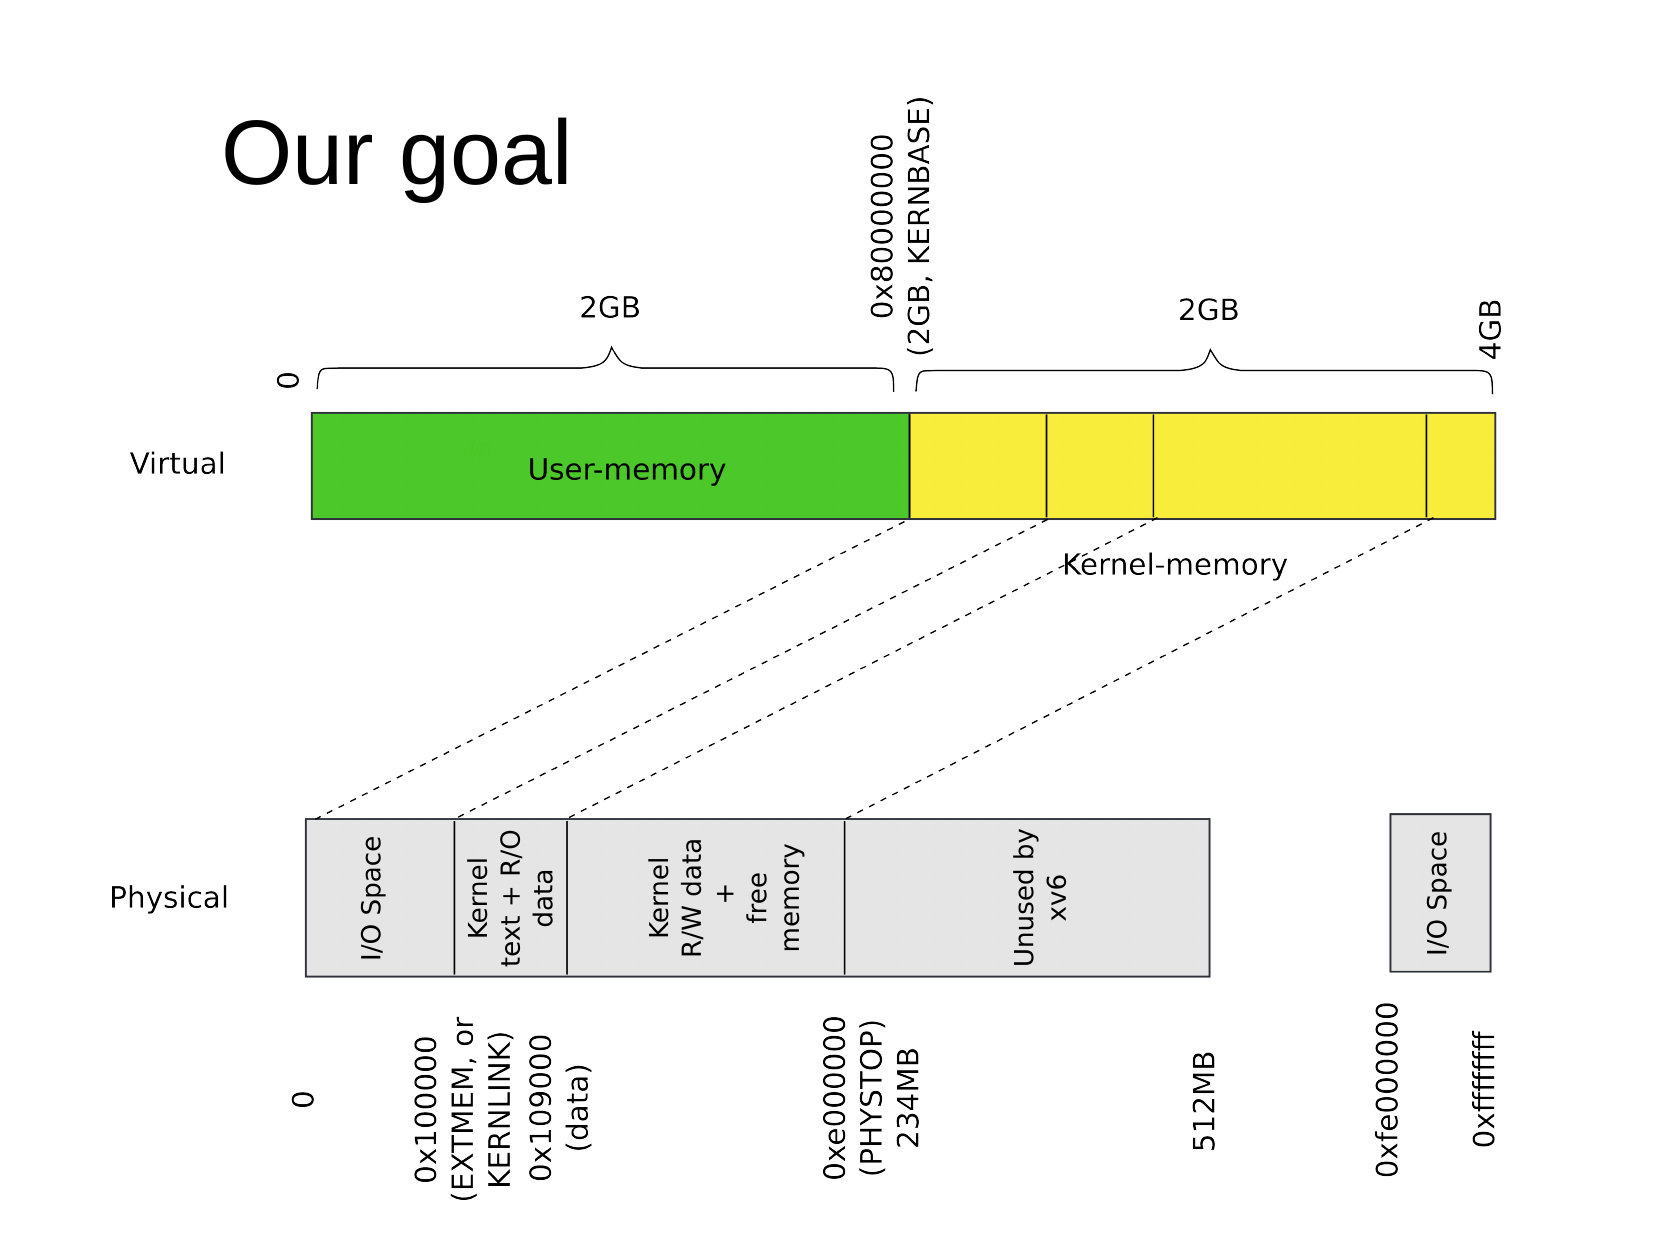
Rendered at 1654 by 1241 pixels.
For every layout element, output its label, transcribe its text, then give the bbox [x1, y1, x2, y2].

title Our goal [82, 49, 713, 257]
picture [112, 98, 1501, 1201]
